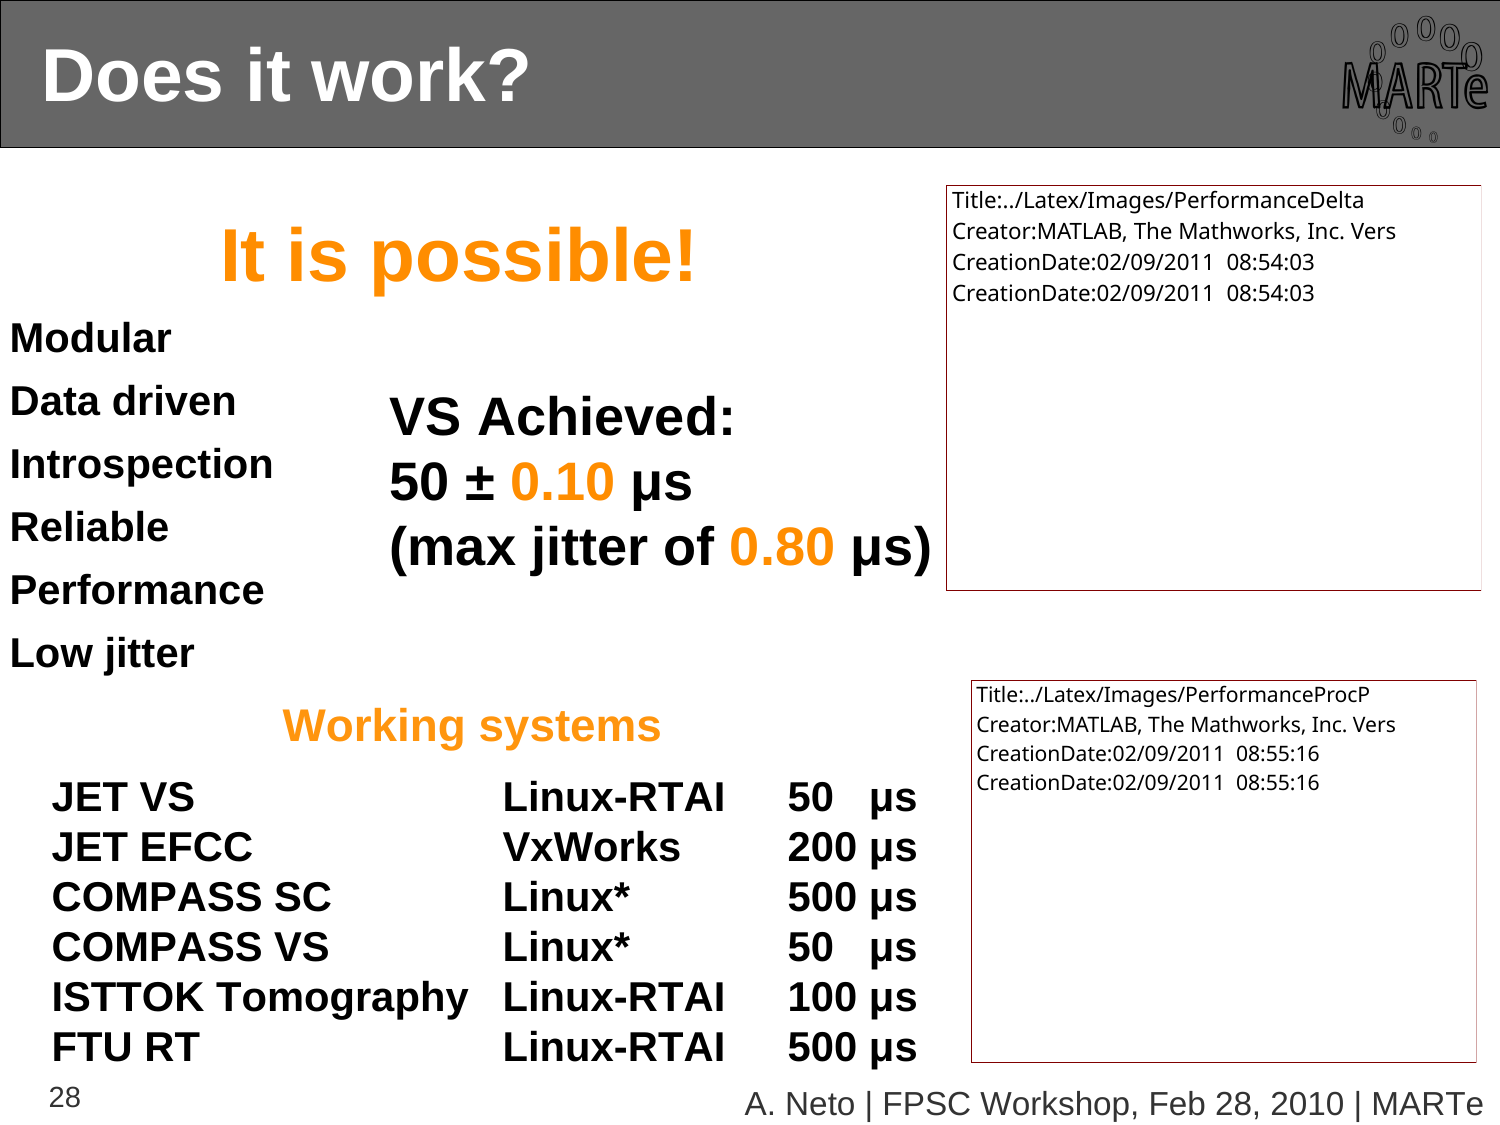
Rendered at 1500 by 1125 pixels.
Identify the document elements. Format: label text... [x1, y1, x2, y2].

picture [1340, 0, 1489, 148]
text_box VS Achieved: 50 ± 0.10 μs (max jitter of 0.80 μs) [375, 374, 1135, 638]
picture [944, 183, 1482, 591]
text_box Does it work? [41, 0, 1129, 148]
text_box JET VS JET EFCC COMPASS SC COMPASS VS ISTTOK Tomography FTU RT [36, 762, 487, 1028]
text_box Linux-RTAI VxWorks Linux* Linux* Linux-RTAI Linux-RTAI [487, 762, 747, 1078]
picture [969, 679, 1477, 1063]
text_box 50 μs 200 μs 500 μs 50 μs 100 μs 500 μs [773, 762, 945, 1028]
text_box It is possible! Modular Data driven Introspection Reliable Performance Low jitter [9, 209, 910, 750]
text_box Working systems [267, 687, 696, 758]
